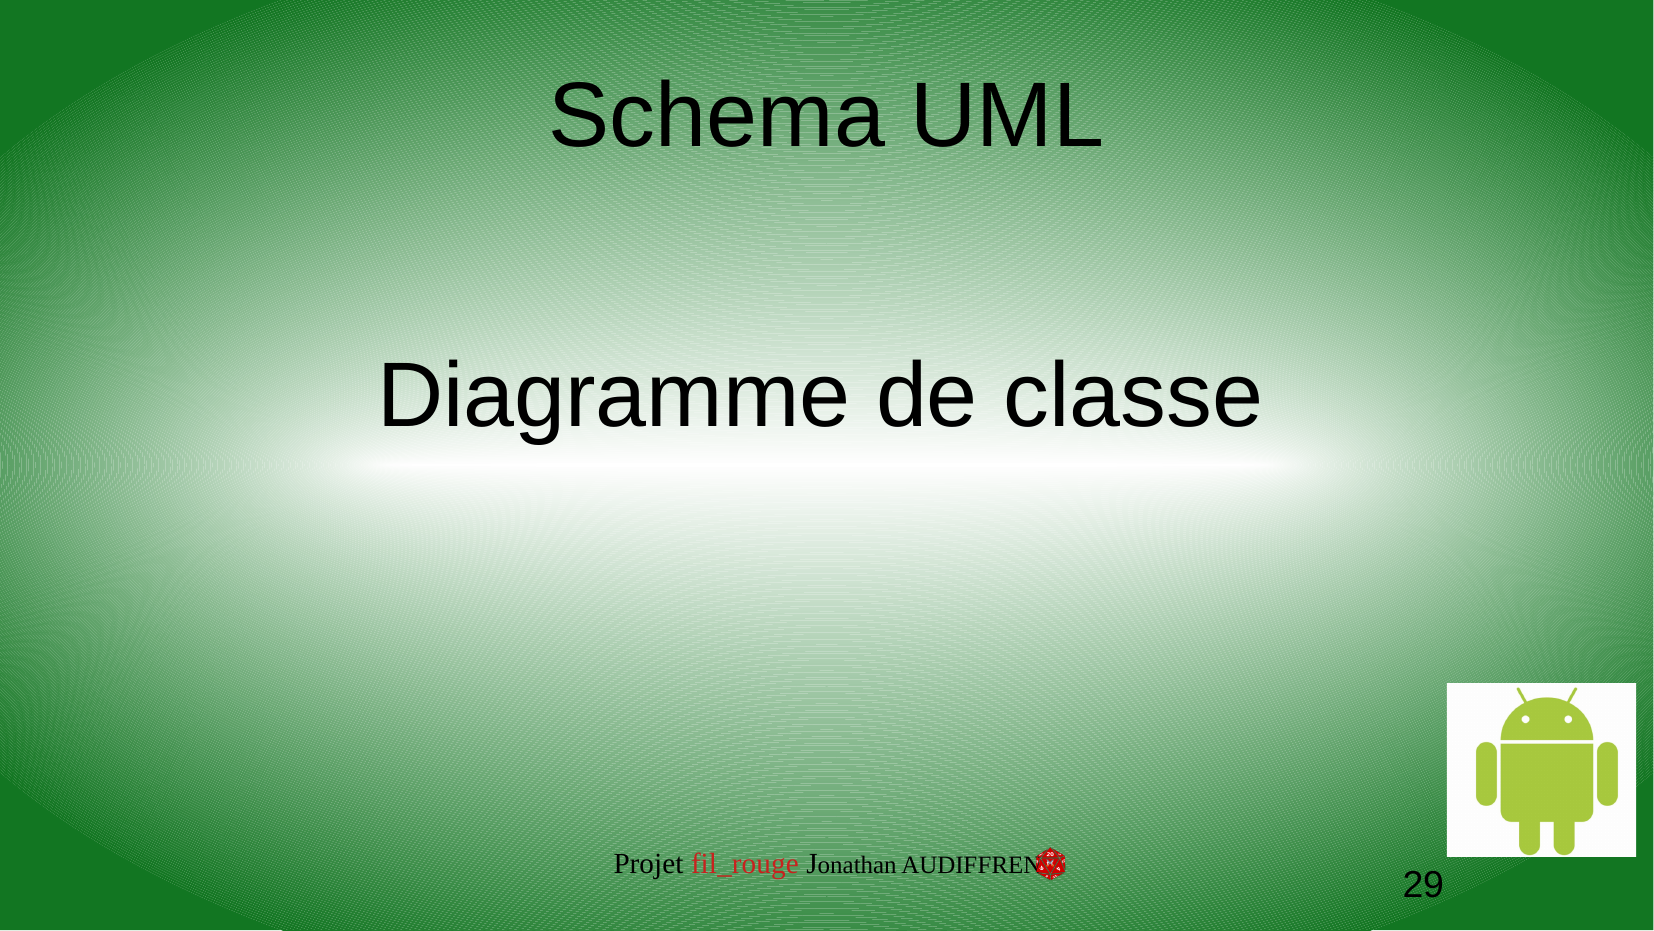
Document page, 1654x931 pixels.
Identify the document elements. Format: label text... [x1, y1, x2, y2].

picture [1446, 683, 1637, 857]
title Schema UML [82, 37, 1571, 193]
picture [1033, 847, 1067, 881]
title Diagramme de classe [76, 317, 1565, 473]
